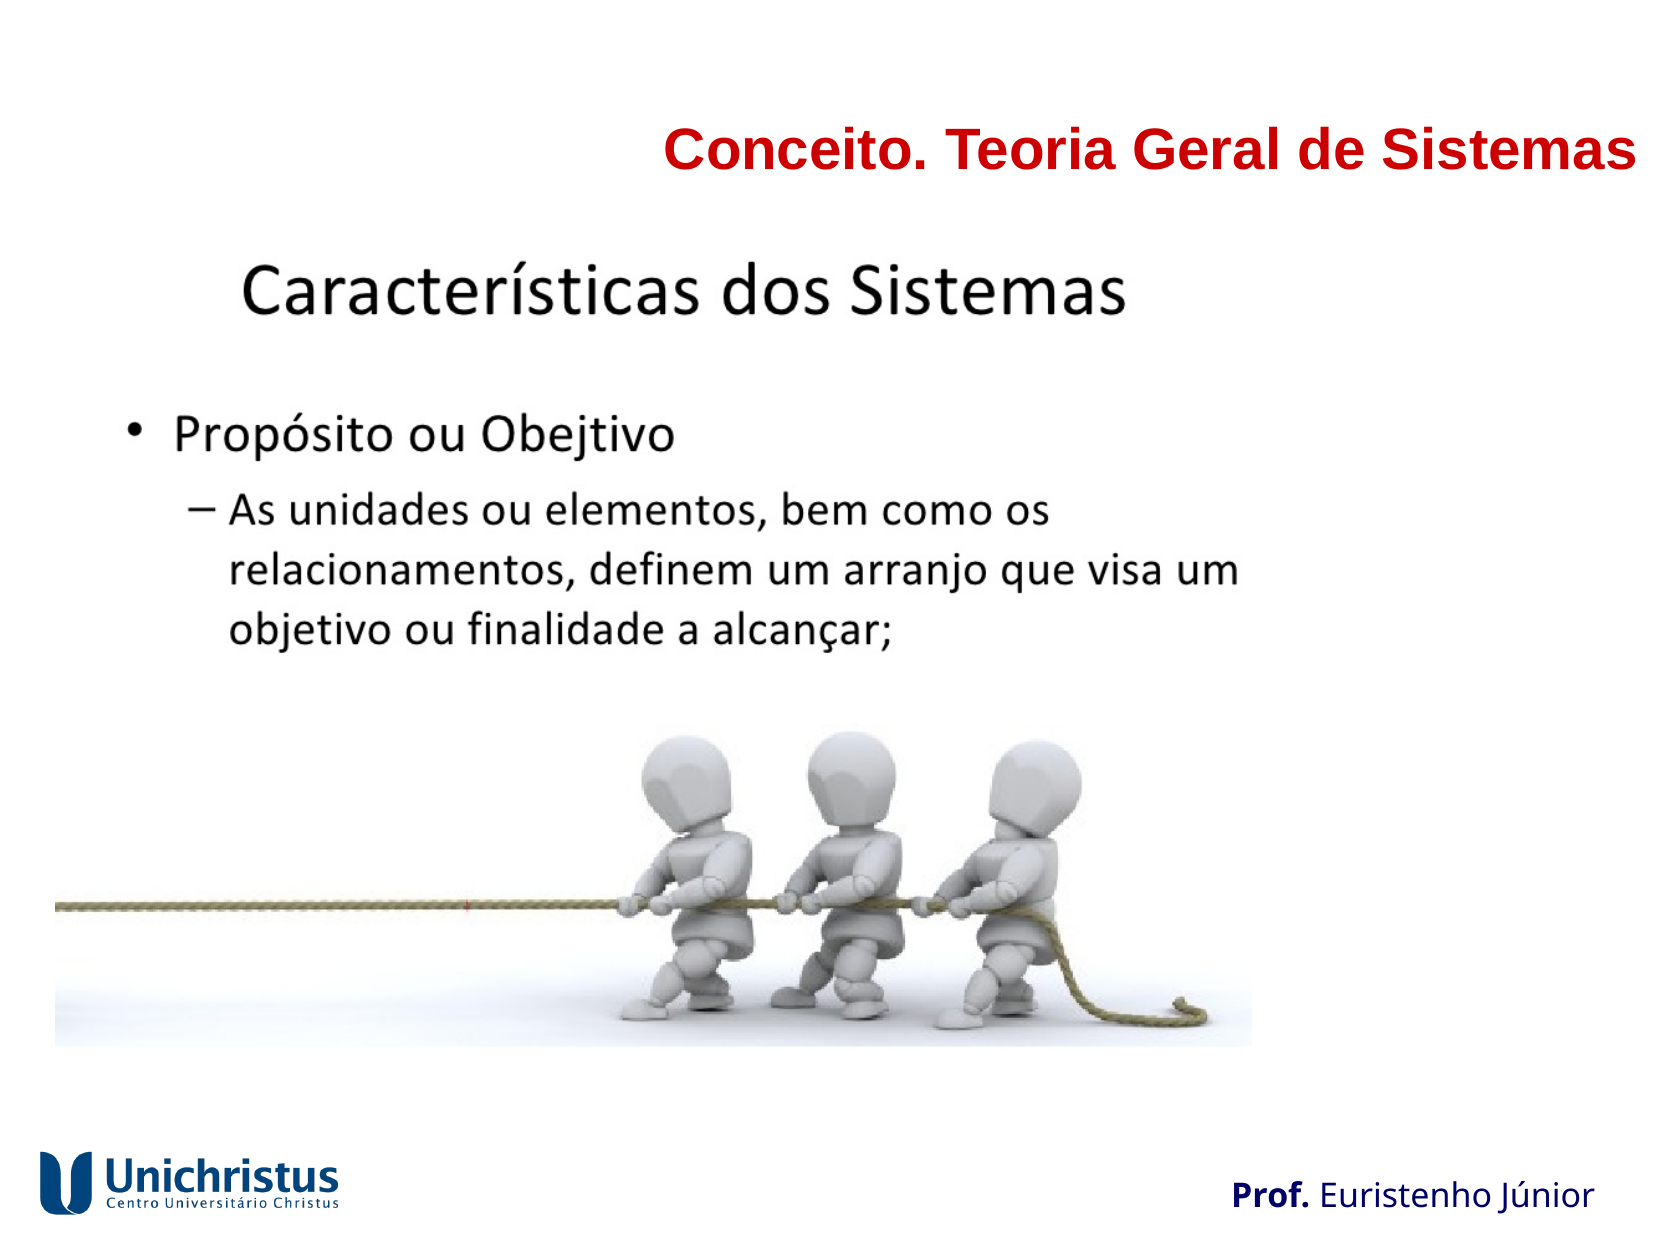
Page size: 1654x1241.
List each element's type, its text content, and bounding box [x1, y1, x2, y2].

text_box Conceito. Teoria Geral de Sistemas [649, 109, 1654, 189]
text_box Prof. Euristenho Júnior [1216, 1163, 1654, 1224]
picture [35, 1148, 343, 1217]
picture [55, 247, 1252, 1059]
